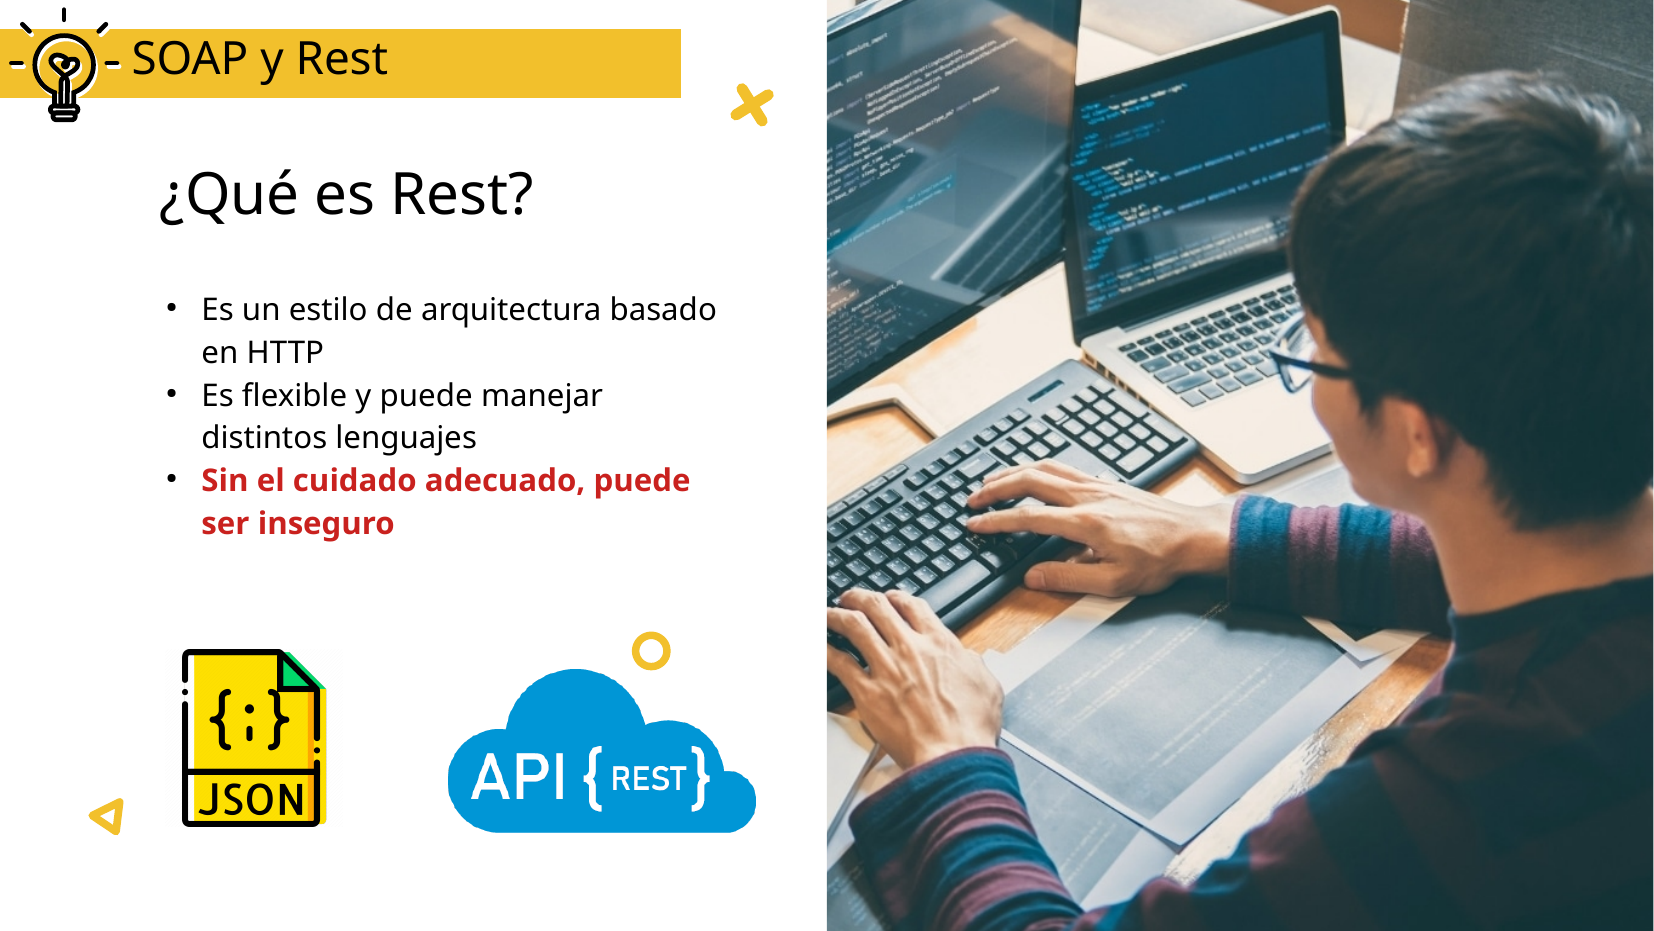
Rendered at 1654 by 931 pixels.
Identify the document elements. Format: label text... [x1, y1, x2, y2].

picture [826, 0, 1654, 931]
picture [165, 649, 343, 827]
title SOAP y Rest [131, 16, 578, 97]
title ¿Qué es Rest? [159, 147, 798, 237]
picture [413, 643, 790, 858]
text_box Es un estilo de arquitectura basado en HTTP Es flexible y puede manejar distintos lenguajes Sin el cuidado adecuado, puede ser inseguro [165, 198, 733, 632]
